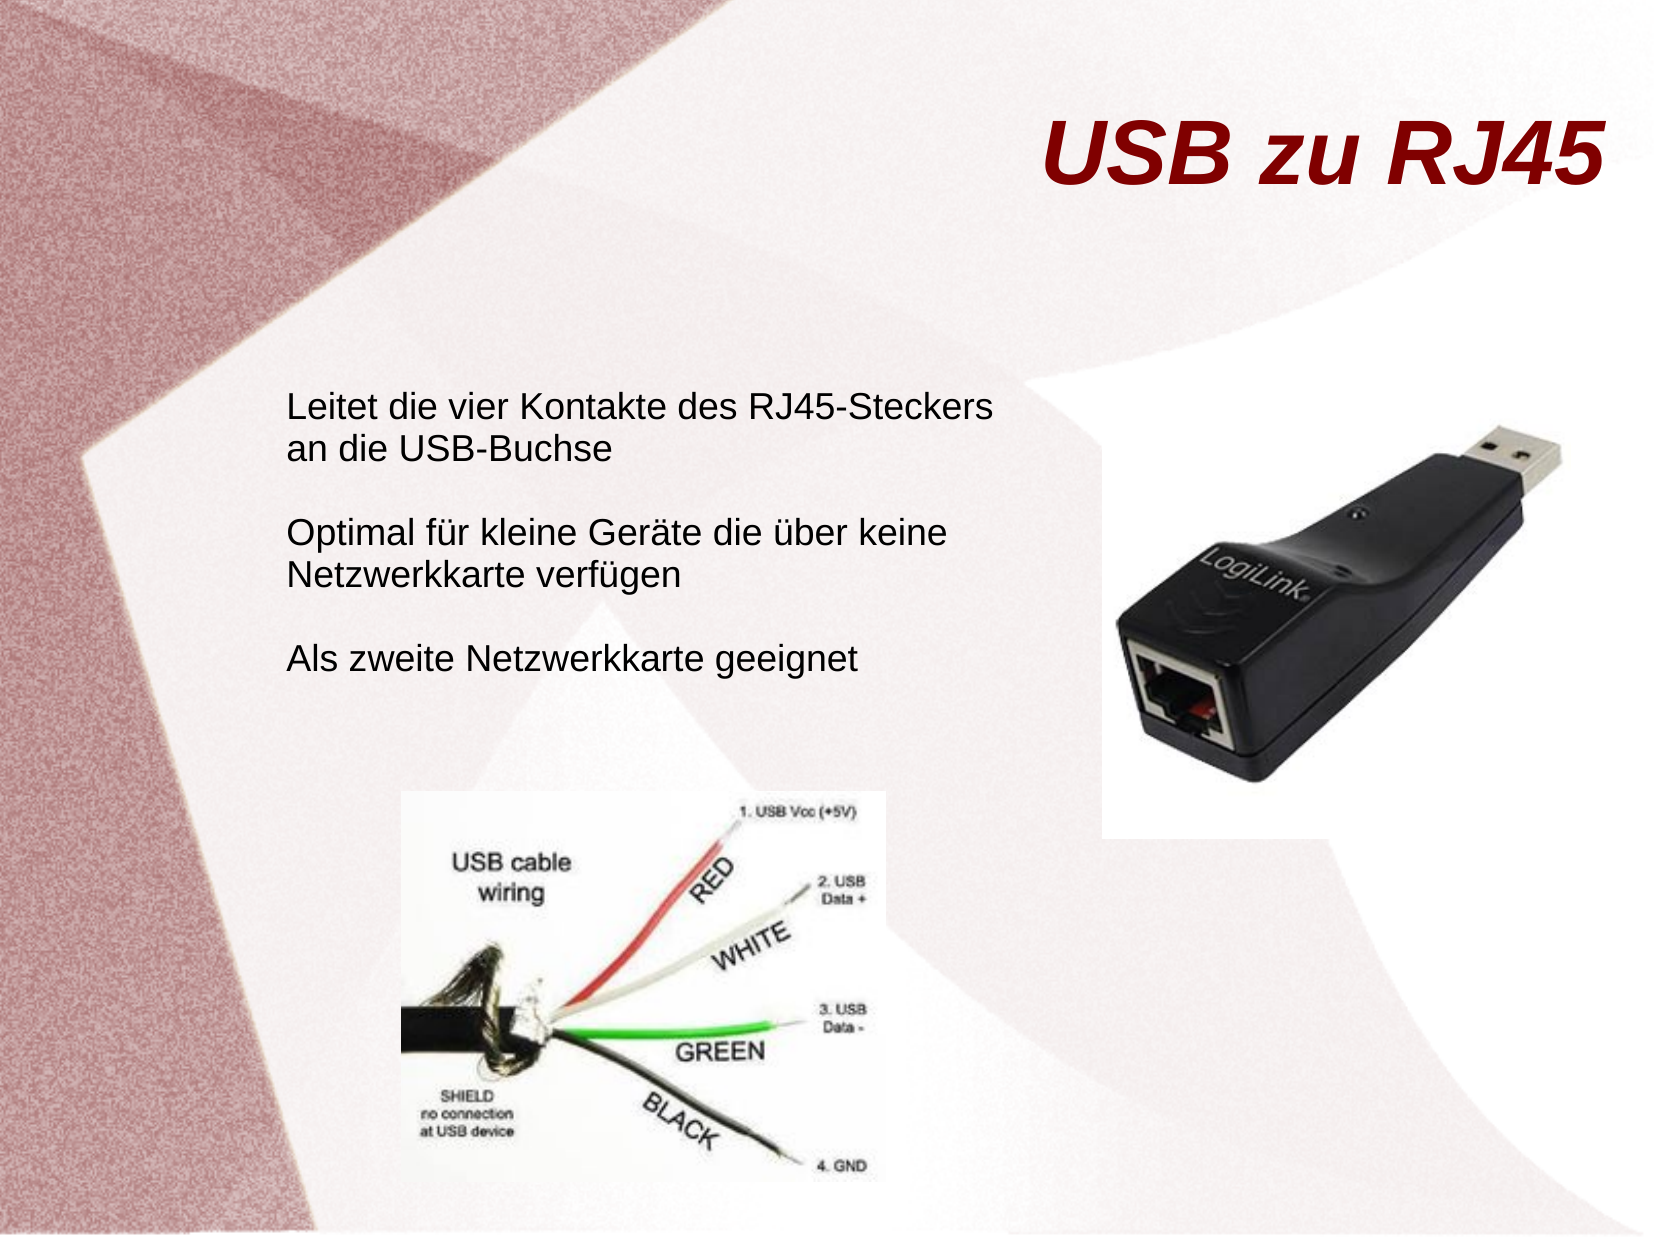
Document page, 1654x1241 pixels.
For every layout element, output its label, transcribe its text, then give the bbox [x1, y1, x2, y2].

picture [0, 0, 1654, 1241]
title USB zu RJ45 [596, 49, 1607, 257]
text_box Leitet die vier Kontakte des RJ45-Steckers an die USB-Buchse Optimal für kleine Geräte die über keine Netzwerkkarte verfügen Als zweite Netzwerkkarte geeignet [271, 377, 1034, 982]
